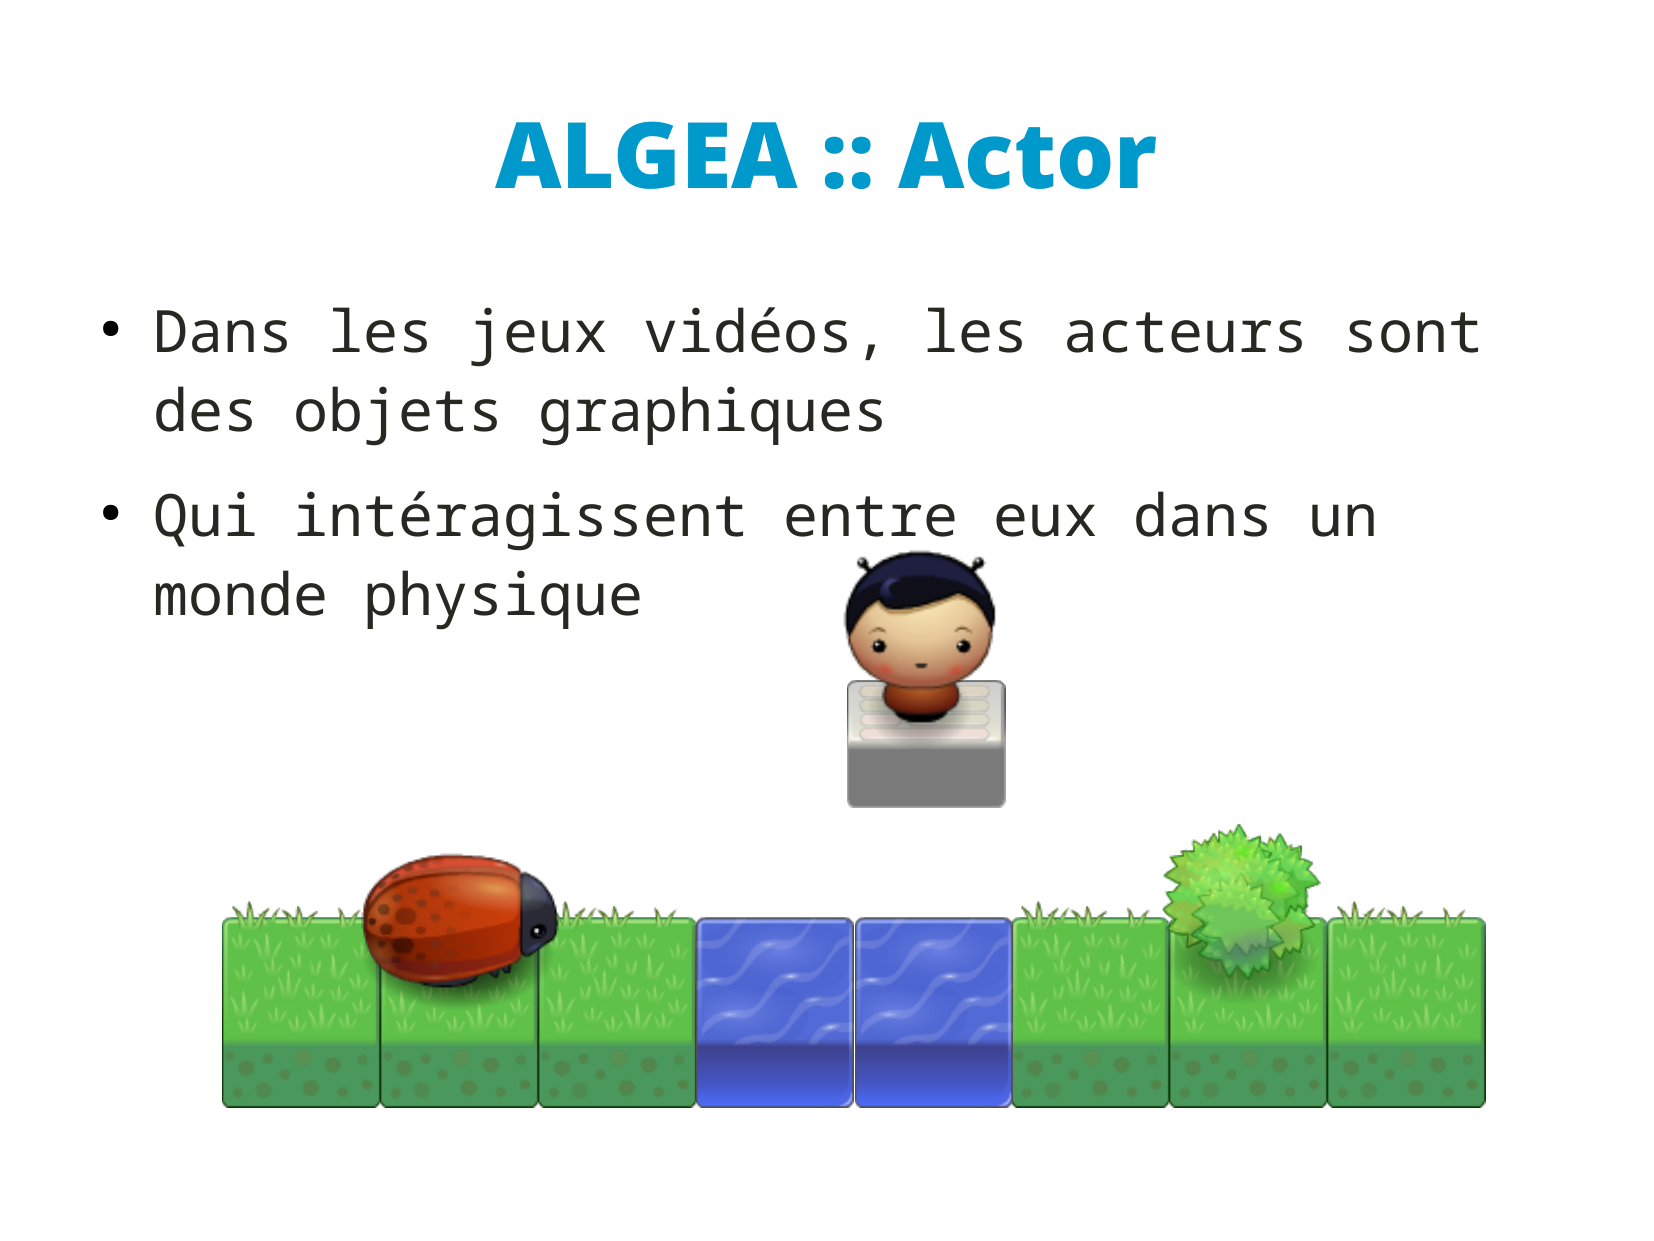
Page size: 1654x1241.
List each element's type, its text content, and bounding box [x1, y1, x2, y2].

picture [840, 524, 1006, 808]
list Dans les jeux vidéos, les acteurs sont des objets graphiques Qui intéragissent entre eux dans un monde physique [82, 290, 1571, 1010]
title ALGEA :: Actor [82, 49, 1571, 257]
picture [222, 830, 854, 1108]
picture [855, 824, 1486, 1108]
